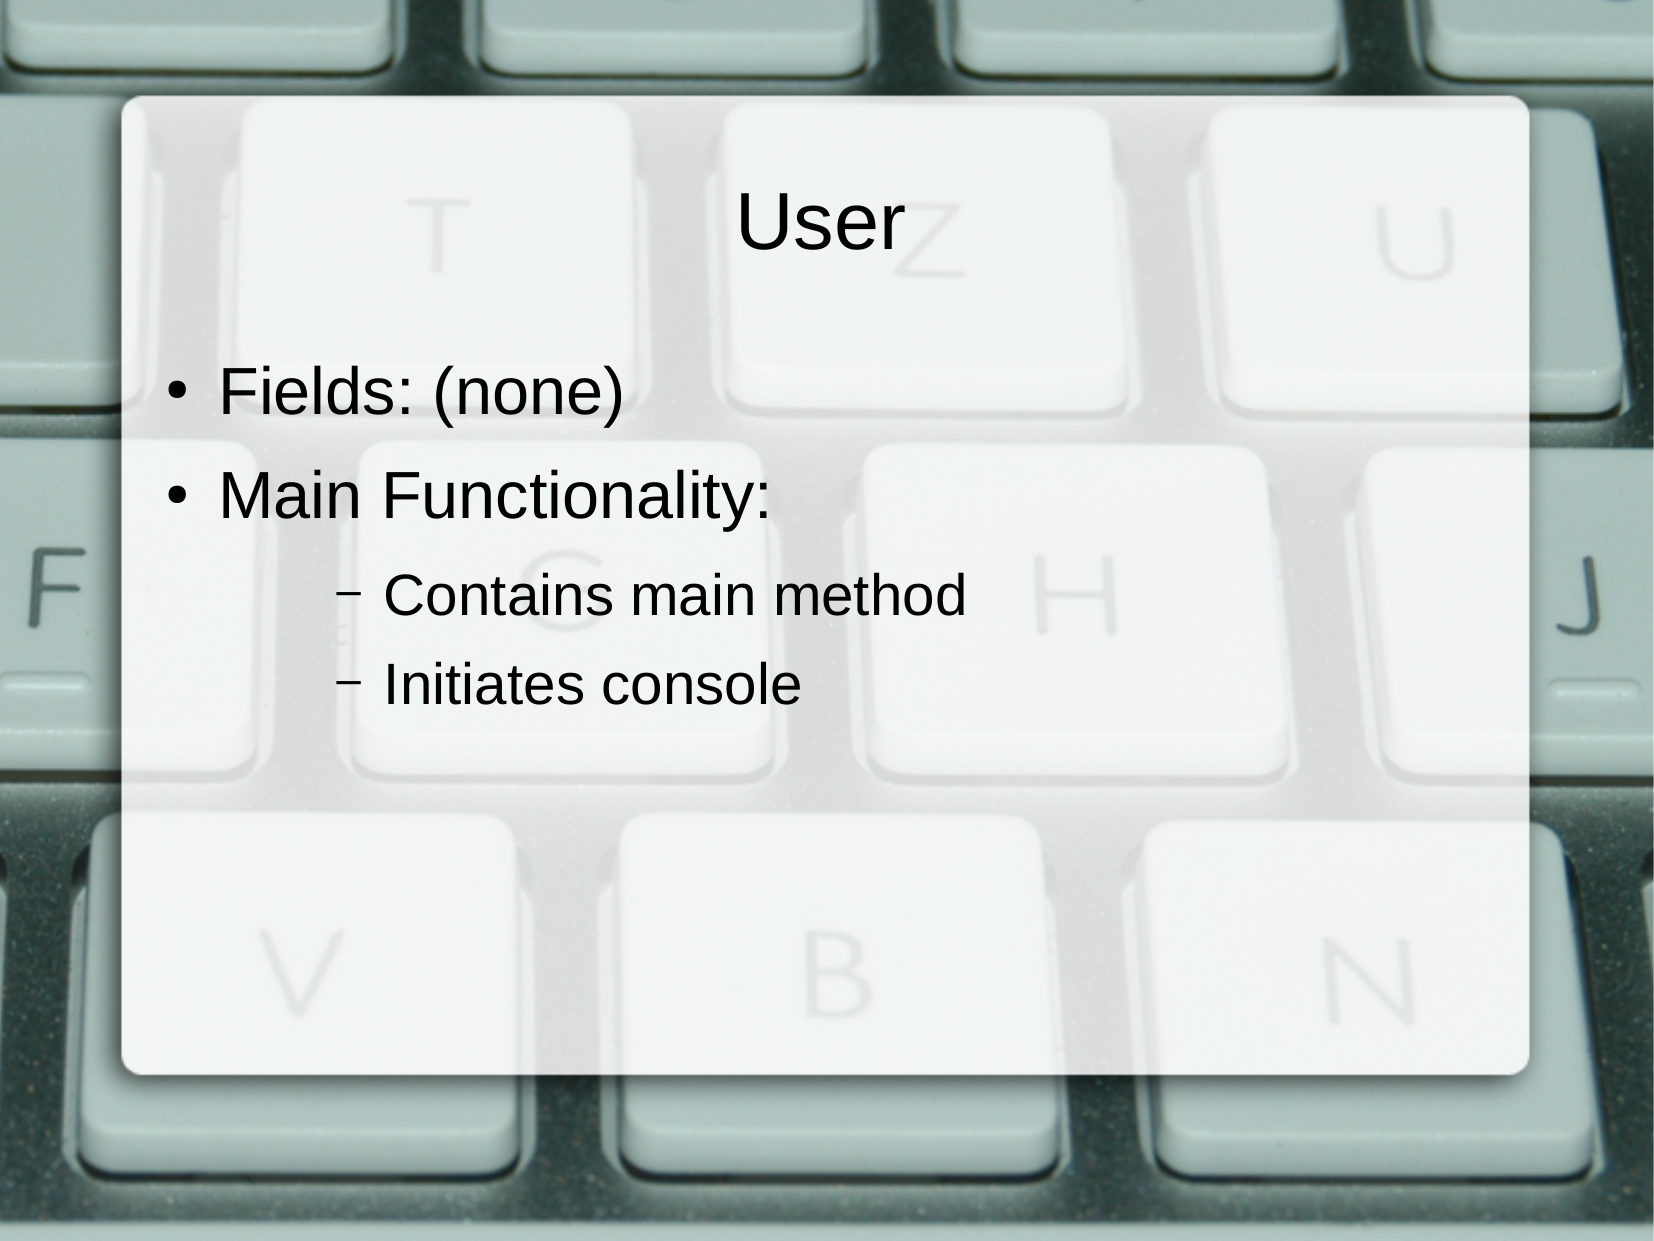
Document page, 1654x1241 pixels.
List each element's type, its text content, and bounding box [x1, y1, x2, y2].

picture [0, 0, 1654, 1241]
title User [135, 117, 1506, 325]
list Fields: (none) Main Functionality: Contains main method Initiates console [147, 354, 1506, 1074]
